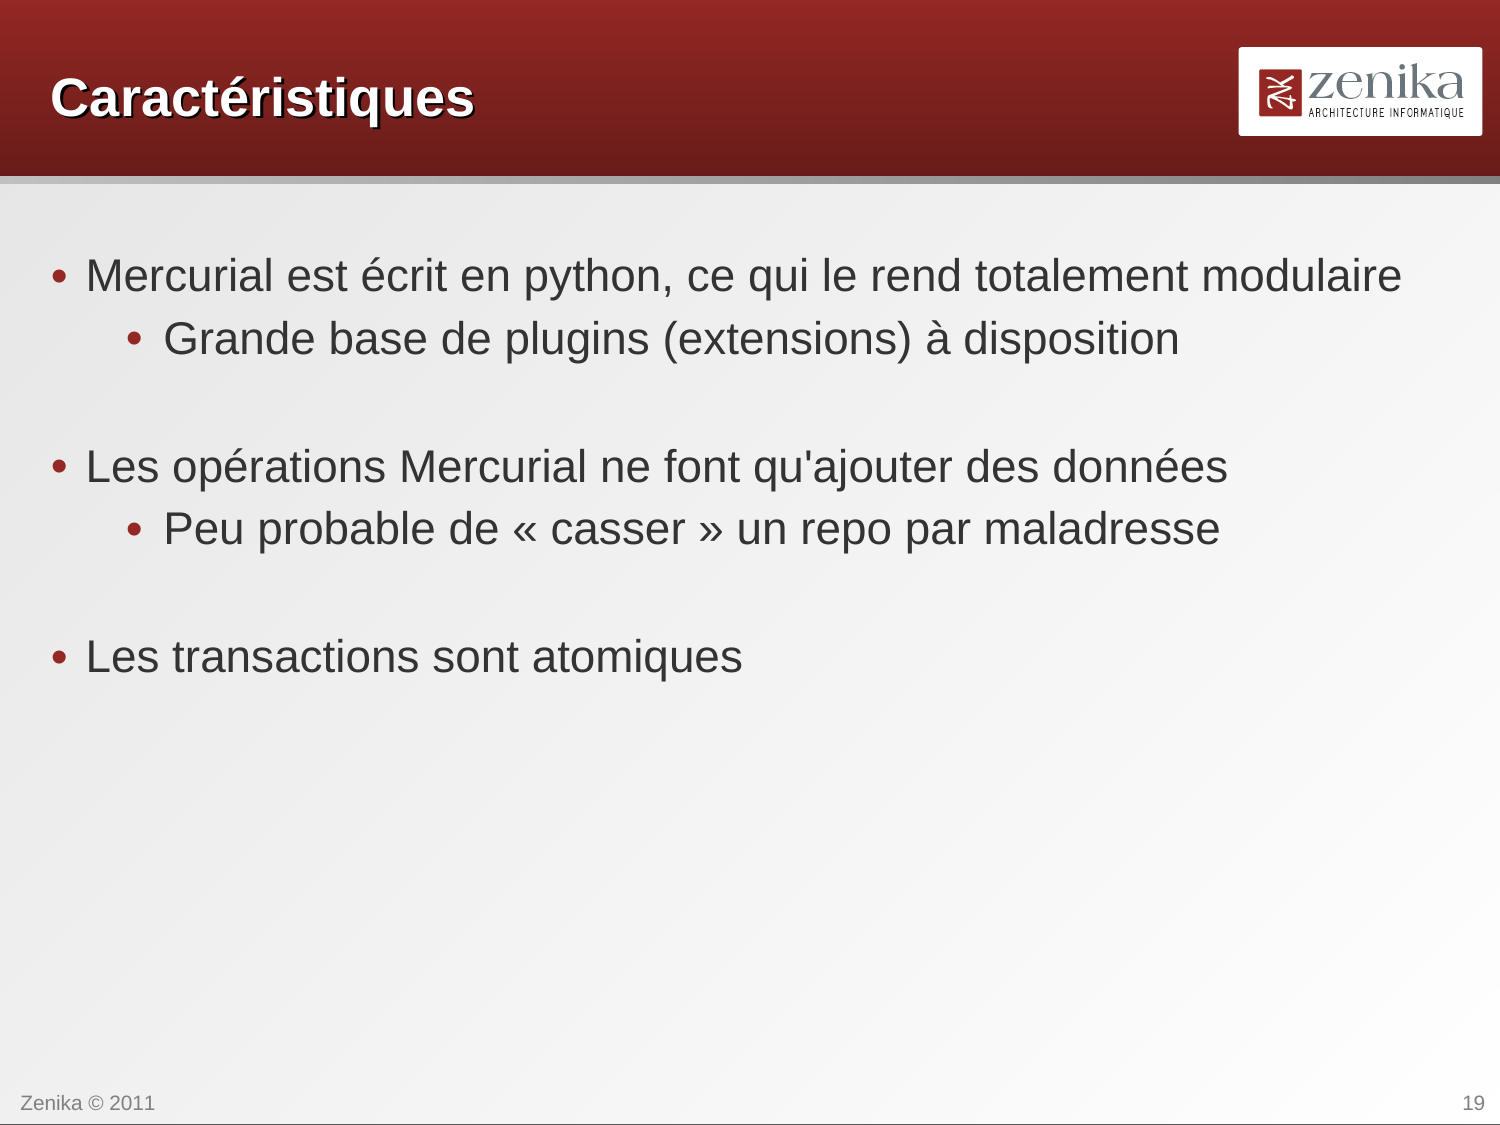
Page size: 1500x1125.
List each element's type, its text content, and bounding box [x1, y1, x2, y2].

picture [1257, 58, 1464, 125]
title Caractéristiques [50, 22, 1206, 172]
list Mercurial est écrit en python, ce qui le rend totalement modulaire Grande base de plugins (extensions) à disposition Les opérations Mercurial ne font qu'ajouter des données Peu probable de « casser » un repo par maladresse Les transactions sont atomiques [50, 249, 1435, 1064]
